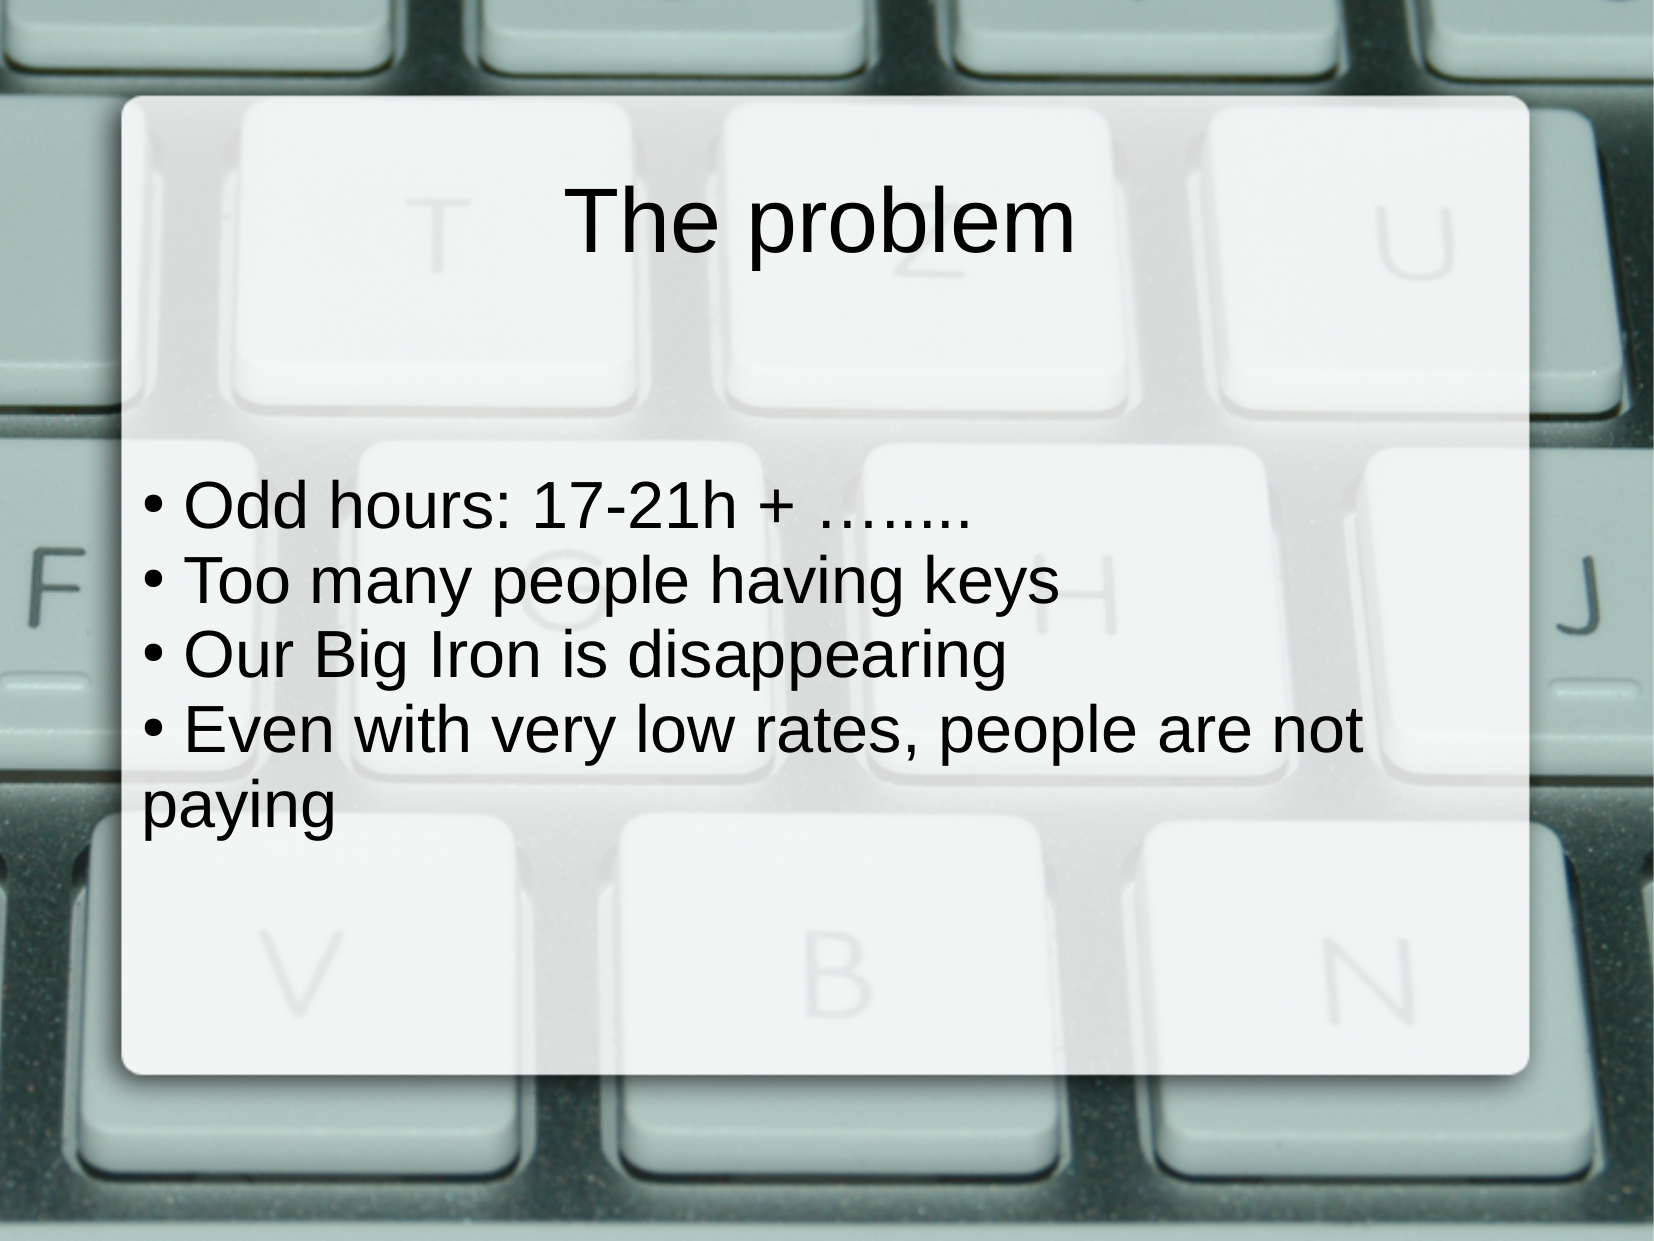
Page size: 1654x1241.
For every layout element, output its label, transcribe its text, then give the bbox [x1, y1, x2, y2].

subtitle Odd hours: 17-21h + …..... Too many people having keys Our Big Iron is disappearing Even with very low rates, people are not paying [141, 372, 1501, 938]
picture [0, 0, 1654, 1241]
title The problem [135, 125, 1506, 318]
